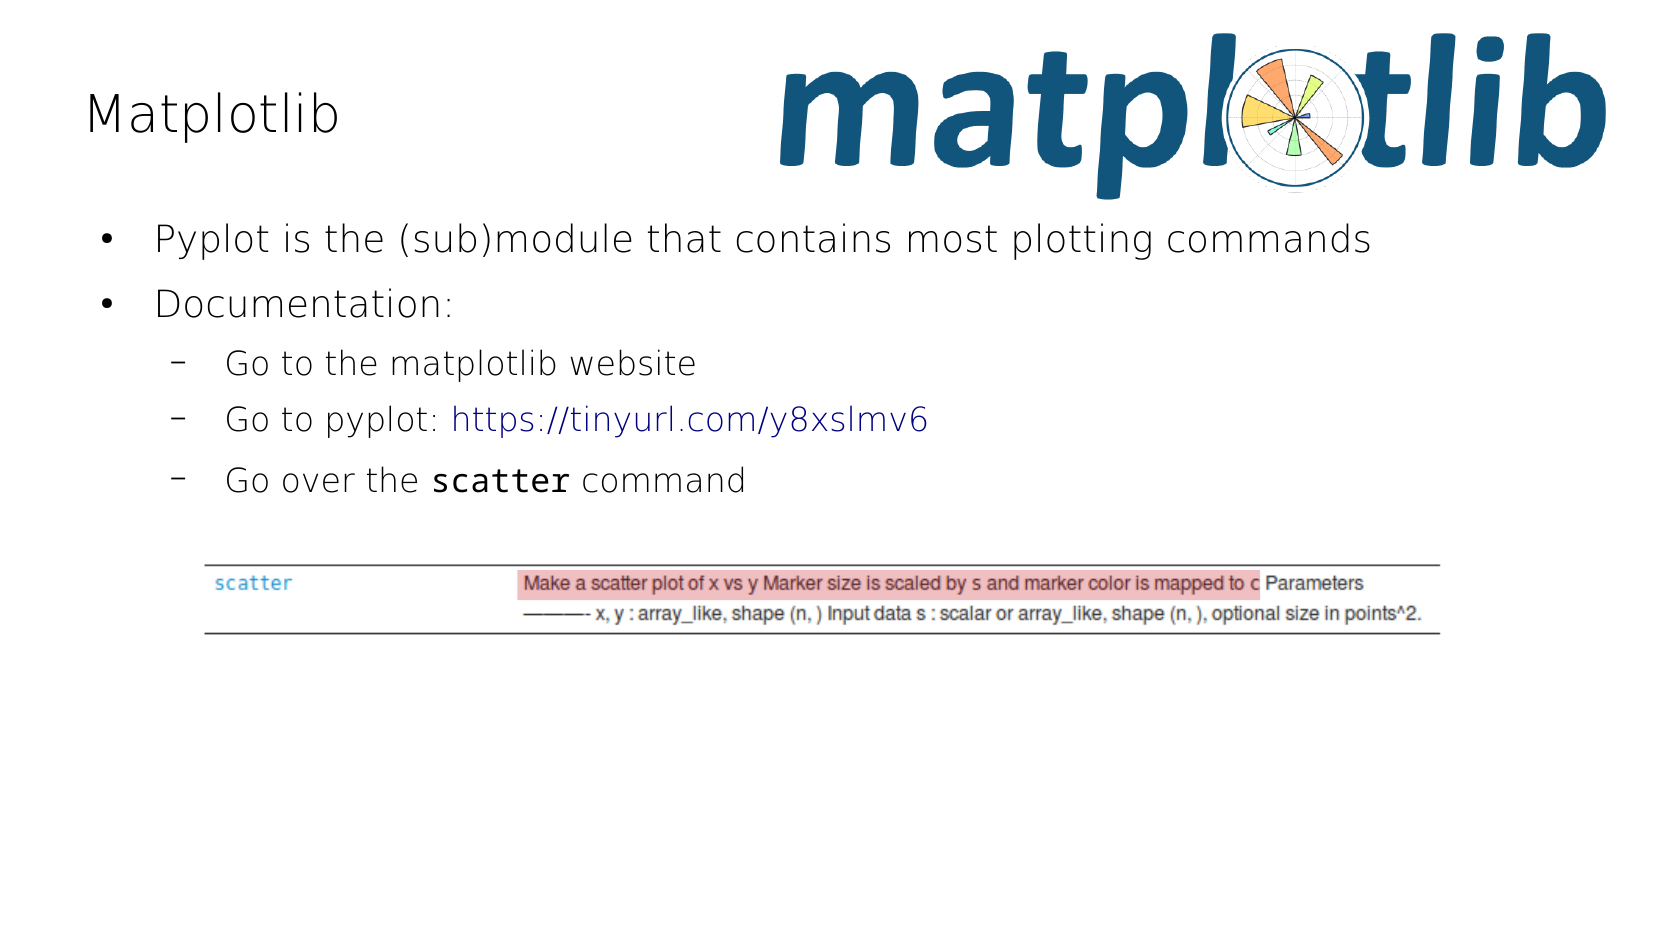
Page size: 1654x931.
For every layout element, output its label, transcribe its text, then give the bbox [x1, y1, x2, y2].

title Matplotlib [82, 37, 743, 193]
text_box [517, 570, 1261, 601]
picture [743, 2, 1653, 221]
list Pyplot is the (sub)module that contains most plotting commands Documentation: Go to the matplotlib website Go to pyplot: https://tinyurl.com/y8xslmv6 Go over the scatter command [82, 217, 1571, 758]
picture [197, 560, 1456, 641]
